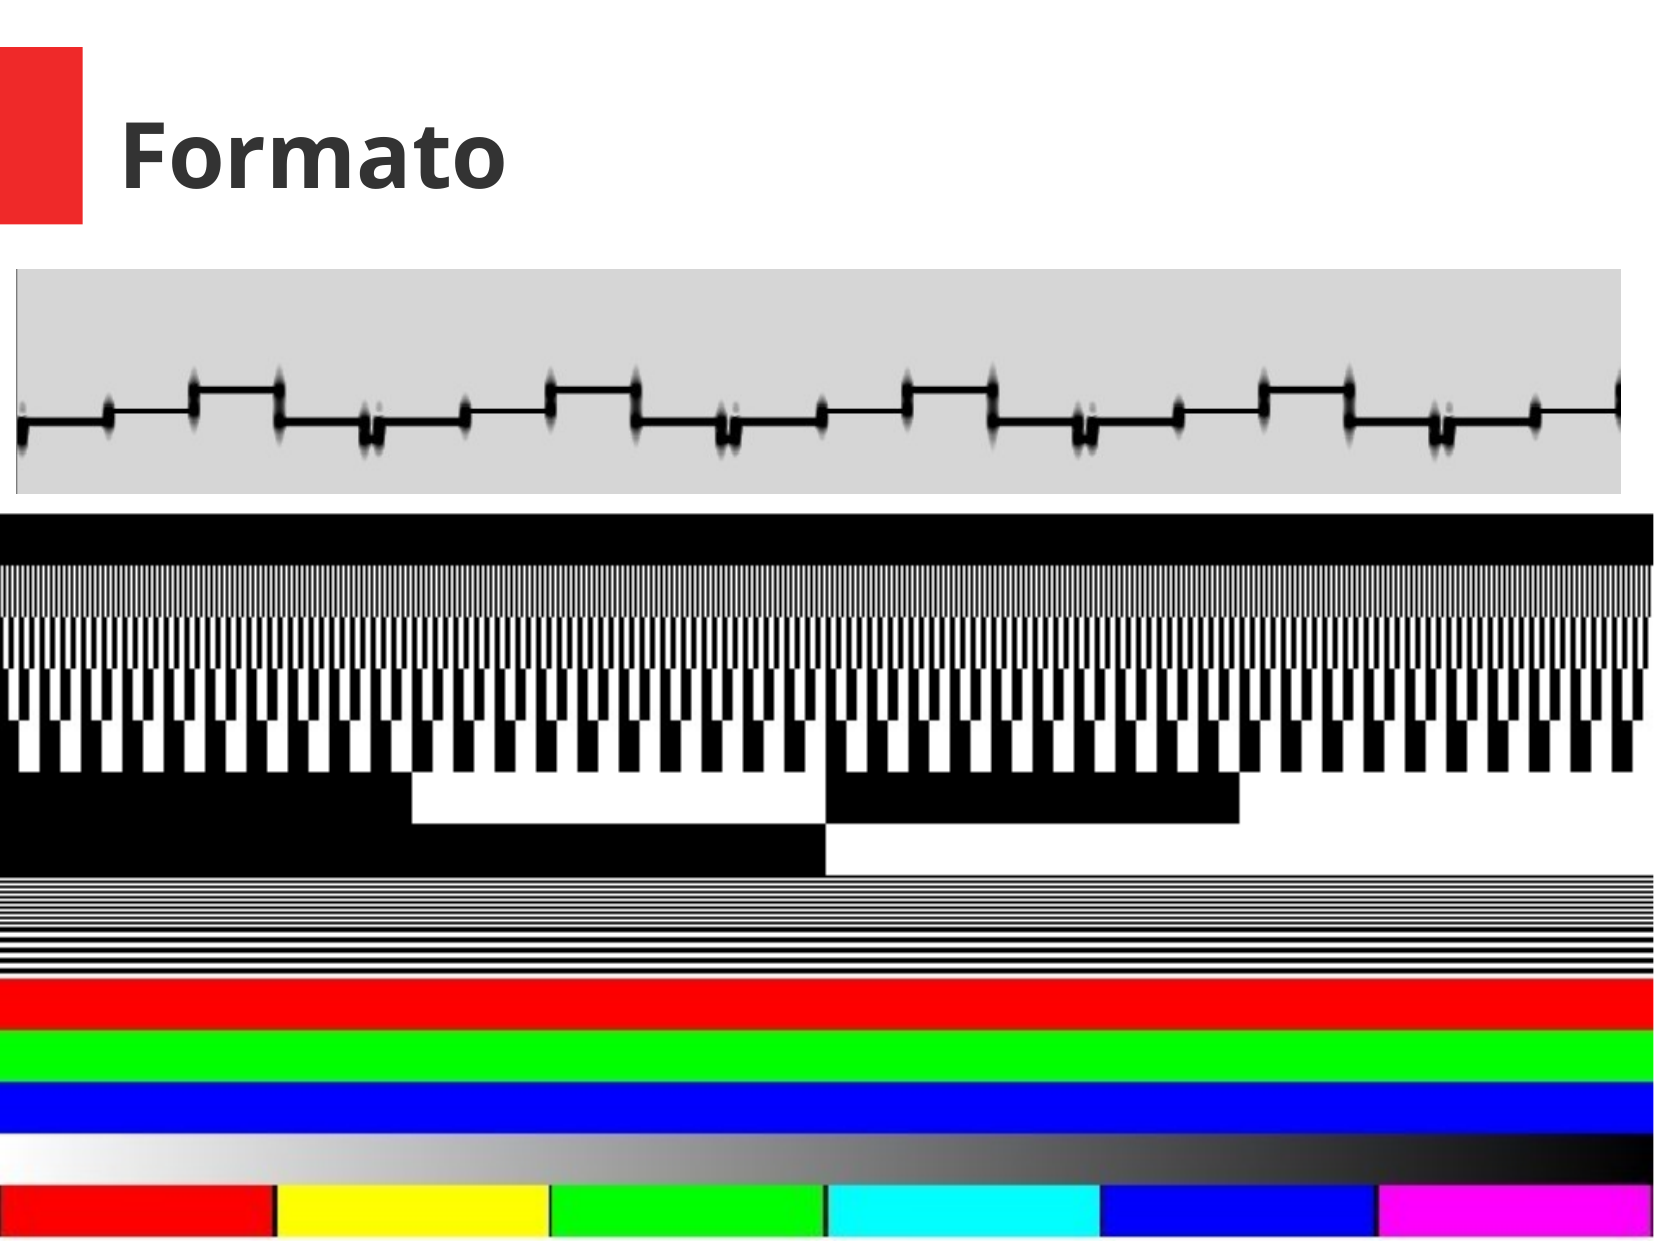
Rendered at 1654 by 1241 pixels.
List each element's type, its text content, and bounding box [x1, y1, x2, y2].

title Formato [118, 49, 1571, 257]
picture [0, 269, 1654, 1241]
